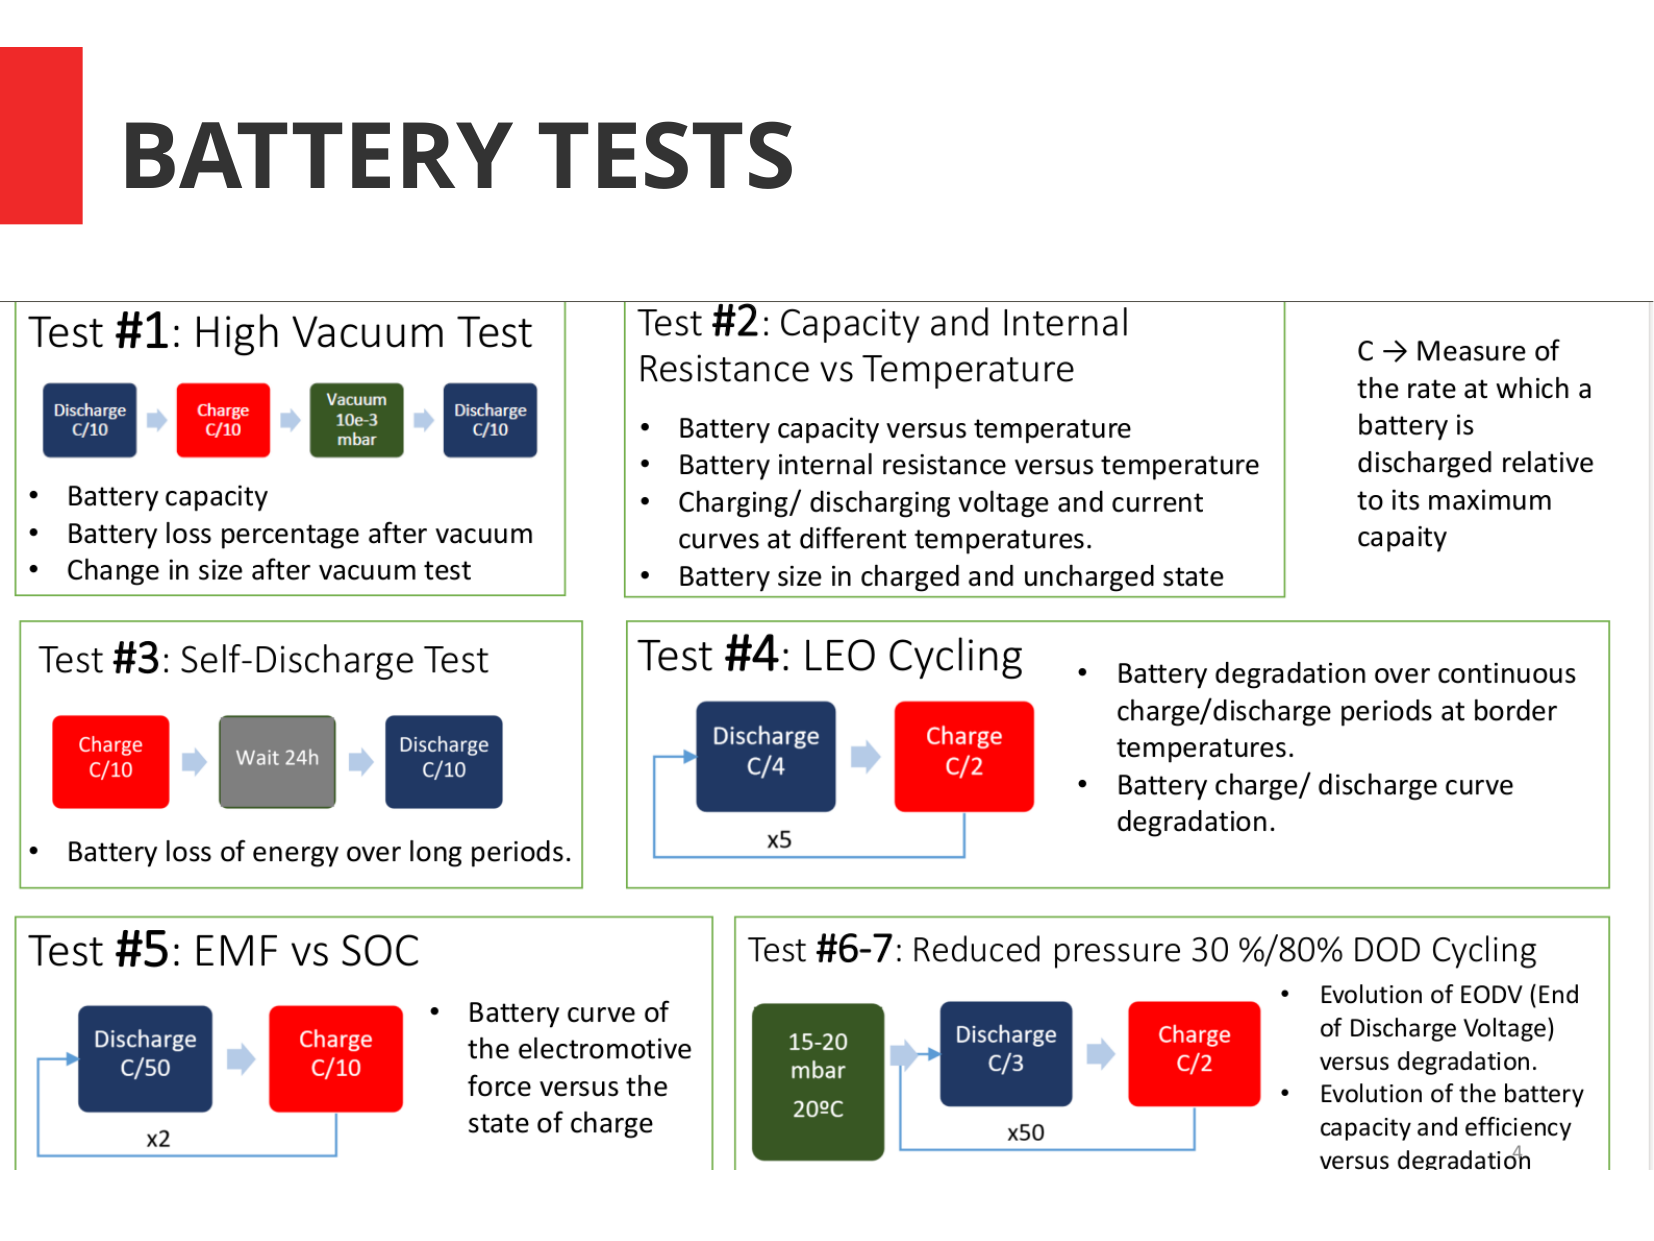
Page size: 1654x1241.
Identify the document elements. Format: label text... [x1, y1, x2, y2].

title BATTERY TESTS [118, 49, 1571, 257]
picture [0, 301, 1654, 1170]
